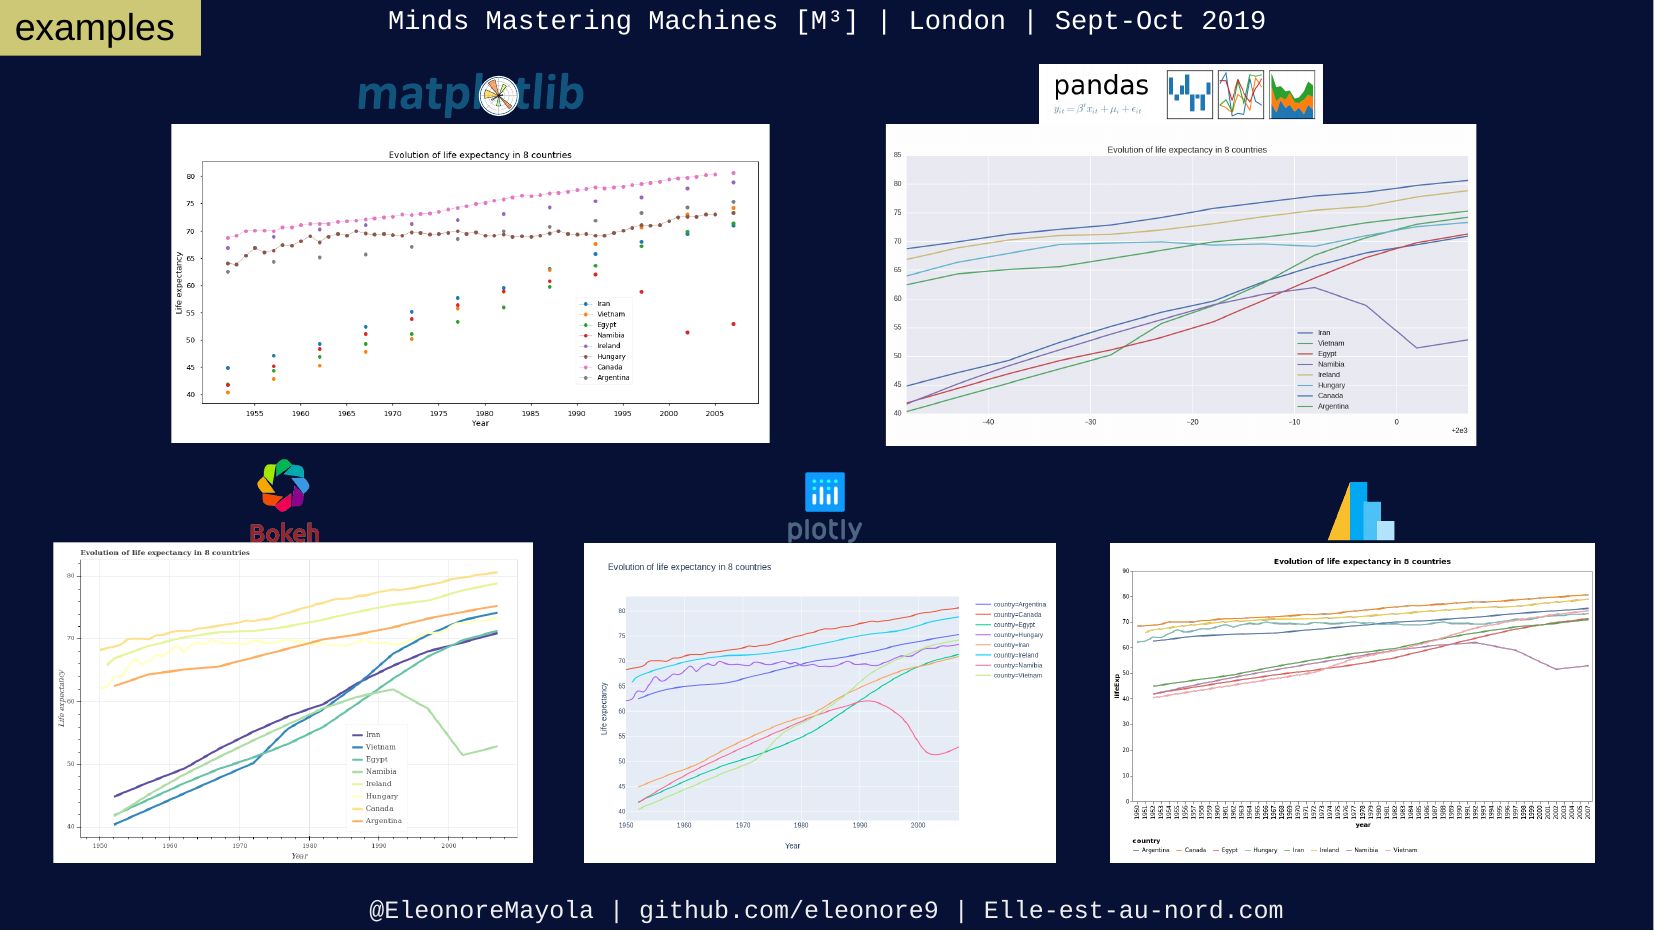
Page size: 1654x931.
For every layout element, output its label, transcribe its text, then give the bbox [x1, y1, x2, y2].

text_box examples [0, 0, 201, 56]
picture [584, 465, 1056, 863]
picture [1322, 472, 1400, 550]
picture [885, 64, 1477, 446]
picture [1110, 555, 1595, 856]
picture [53, 456, 533, 863]
picture [171, 64, 770, 443]
text_box @EleonoreMayola | github.com/eleonore9 | Elle-est-au-nord.com [295, 862, 1359, 931]
text_box [1110, 543, 1595, 555]
text_box [1110, 856, 1595, 863]
text_box Minds Mastering Machines [M³] | London | Sept-Oct 2019 [265, 0, 1388, 60]
